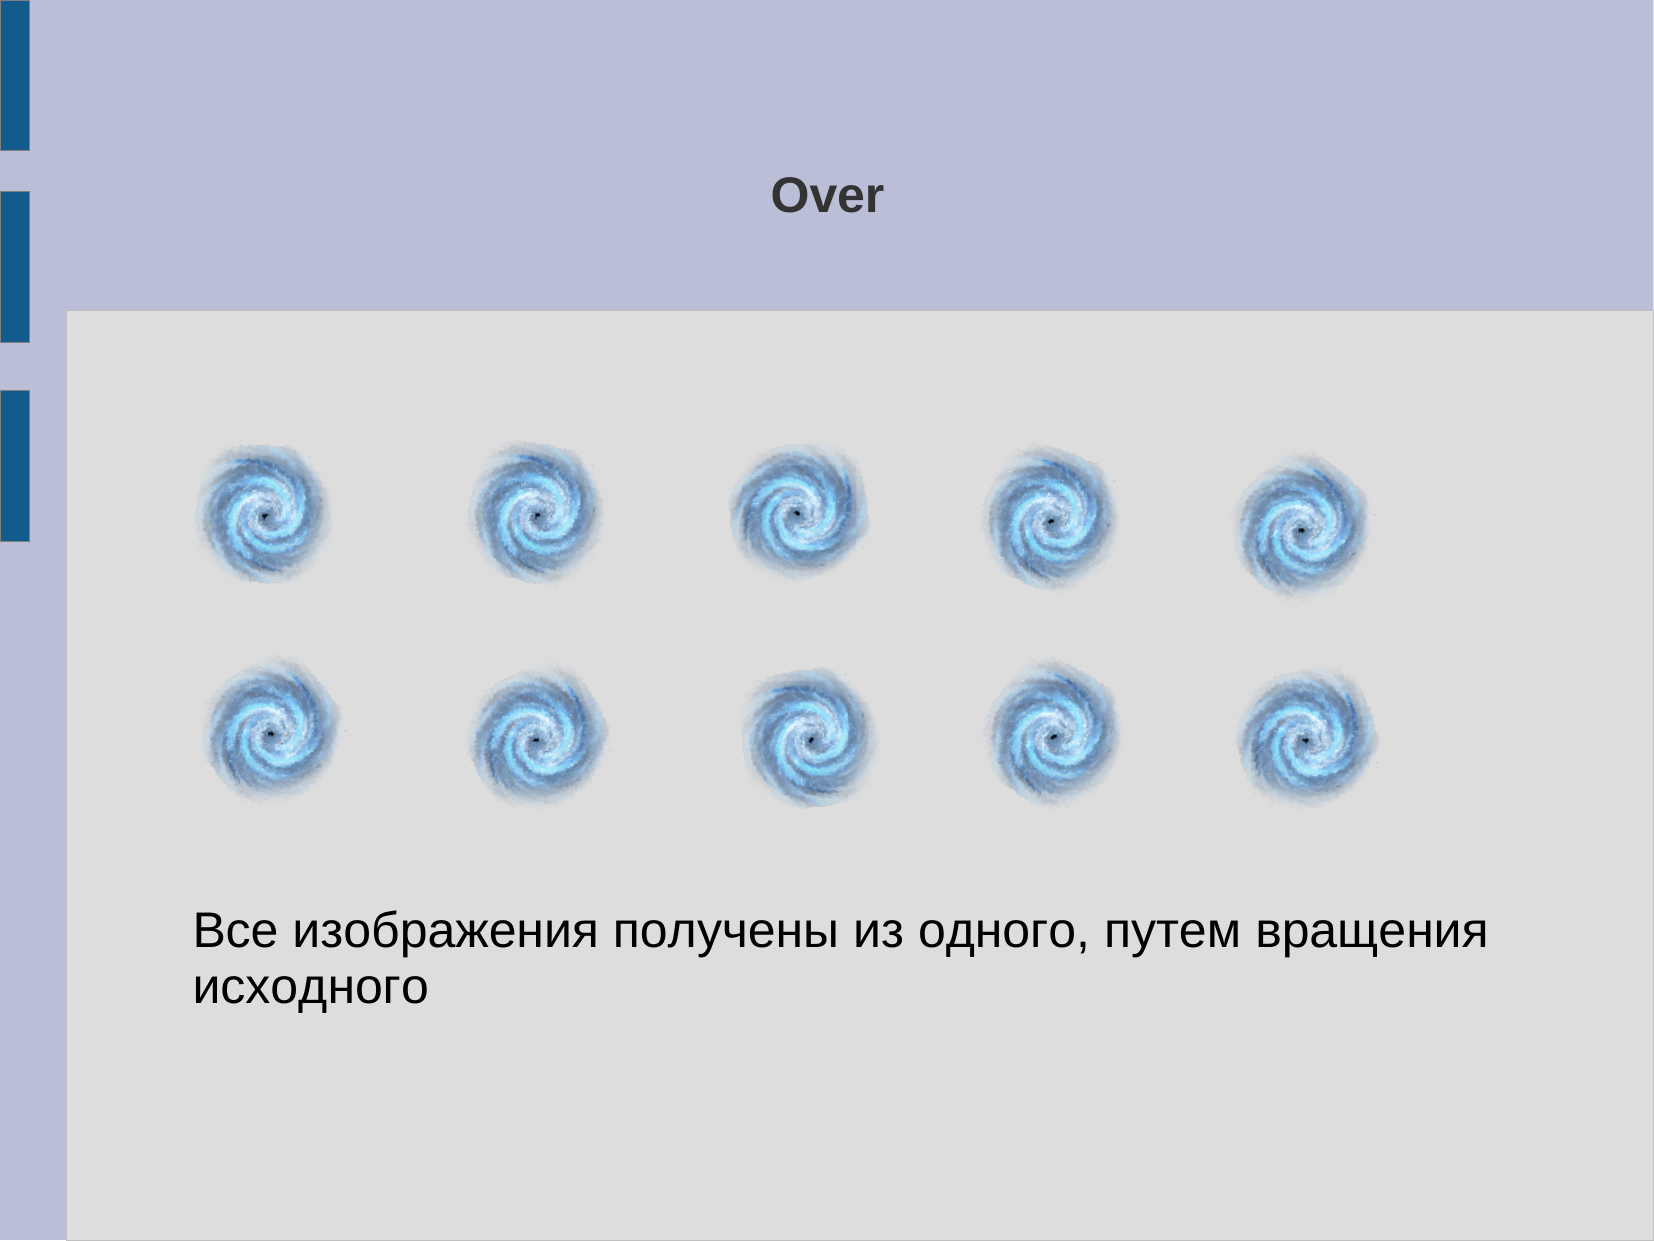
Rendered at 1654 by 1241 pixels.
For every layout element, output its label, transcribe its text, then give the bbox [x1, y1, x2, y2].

picture [437, 638, 638, 839]
picture [1216, 649, 1397, 830]
title Over [121, 91, 1534, 299]
list Все изображения получены из одного, путем вращения исходного [121, 344, 1534, 1127]
picture [720, 434, 877, 591]
picture [1192, 419, 1412, 638]
picture [174, 425, 355, 605]
picture [437, 413, 637, 614]
picture [165, 625, 378, 839]
picture [732, 661, 889, 818]
picture [944, 413, 1164, 845]
